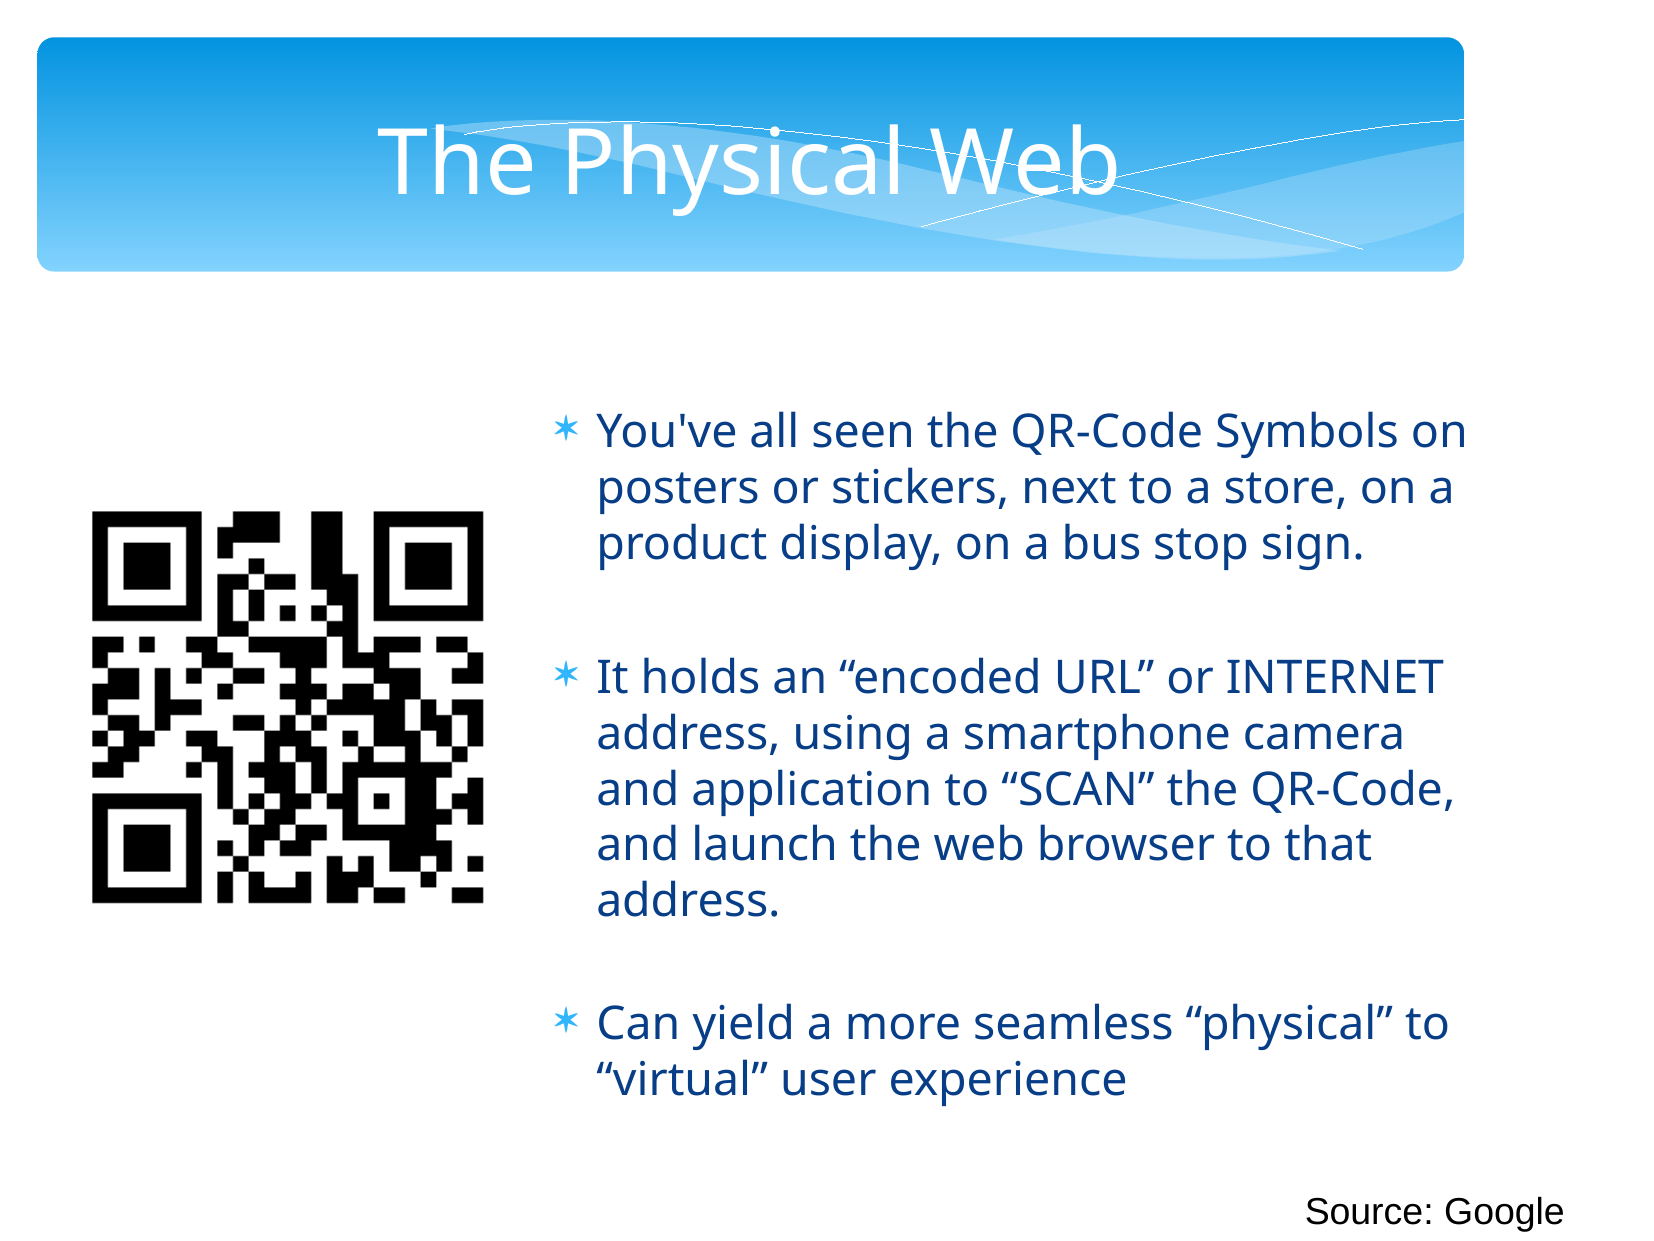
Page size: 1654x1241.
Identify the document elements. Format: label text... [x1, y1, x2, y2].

picture [30, 449, 546, 966]
text_box Source: Google [1290, 1183, 1654, 1241]
title The Physical Web [74, 55, 1425, 261]
list You've all seen the QR-Code Symbols on posters or stickers, next to a store, on a product display, on a bus stop sign. It holds an “encoded URL” or INTERNET address, using a smartphone camera and application to “SCAN” the QR-Code, and launch the web browser to that address. Can yield a more seamless “physical” to “virtual” user experience [540, 393, 1516, 1126]
